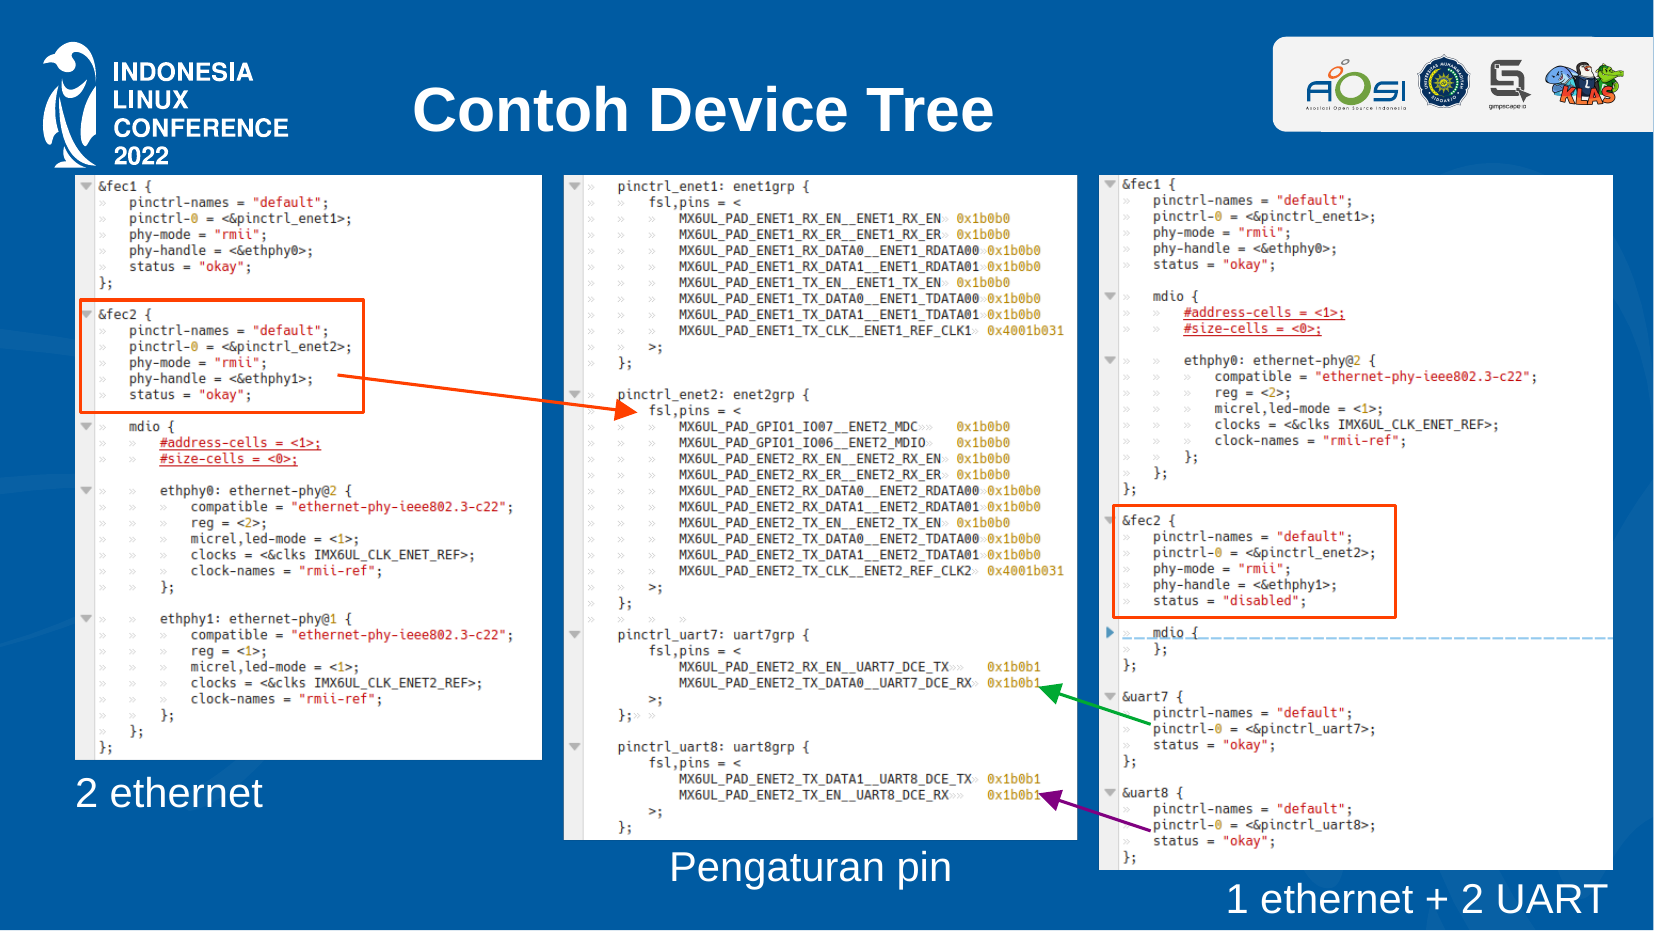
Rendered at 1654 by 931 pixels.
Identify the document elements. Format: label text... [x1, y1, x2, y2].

title Contoh Device Tree [412, 75, 1576, 175]
picture [1417, 54, 1471, 75]
title 1 ethernet + 2 UART [1225, 875, 1639, 931]
picture [1545, 62, 1624, 105]
title 2 ethernet [75, 769, 338, 845]
title Pengaturan pin [669, 843, 970, 931]
picture [75, 175, 1613, 870]
